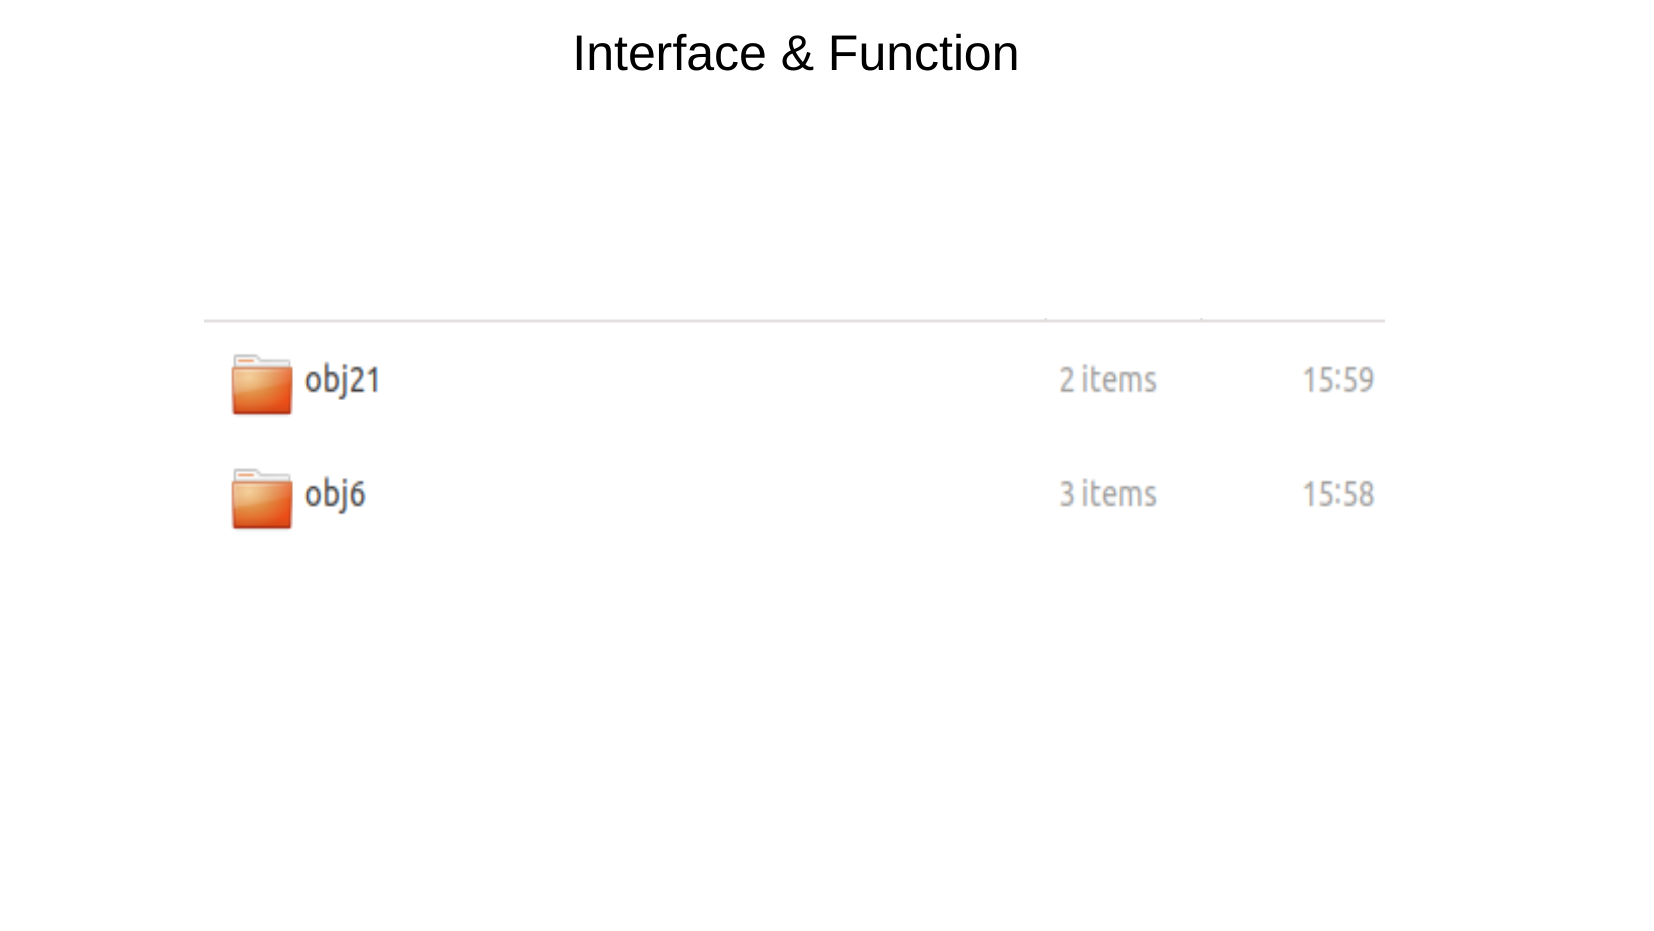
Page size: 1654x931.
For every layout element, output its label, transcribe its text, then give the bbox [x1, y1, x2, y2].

title [82, 37, 1571, 193]
text_box Interface & Function [557, 17, 1041, 94]
picture [204, 318, 1385, 559]
